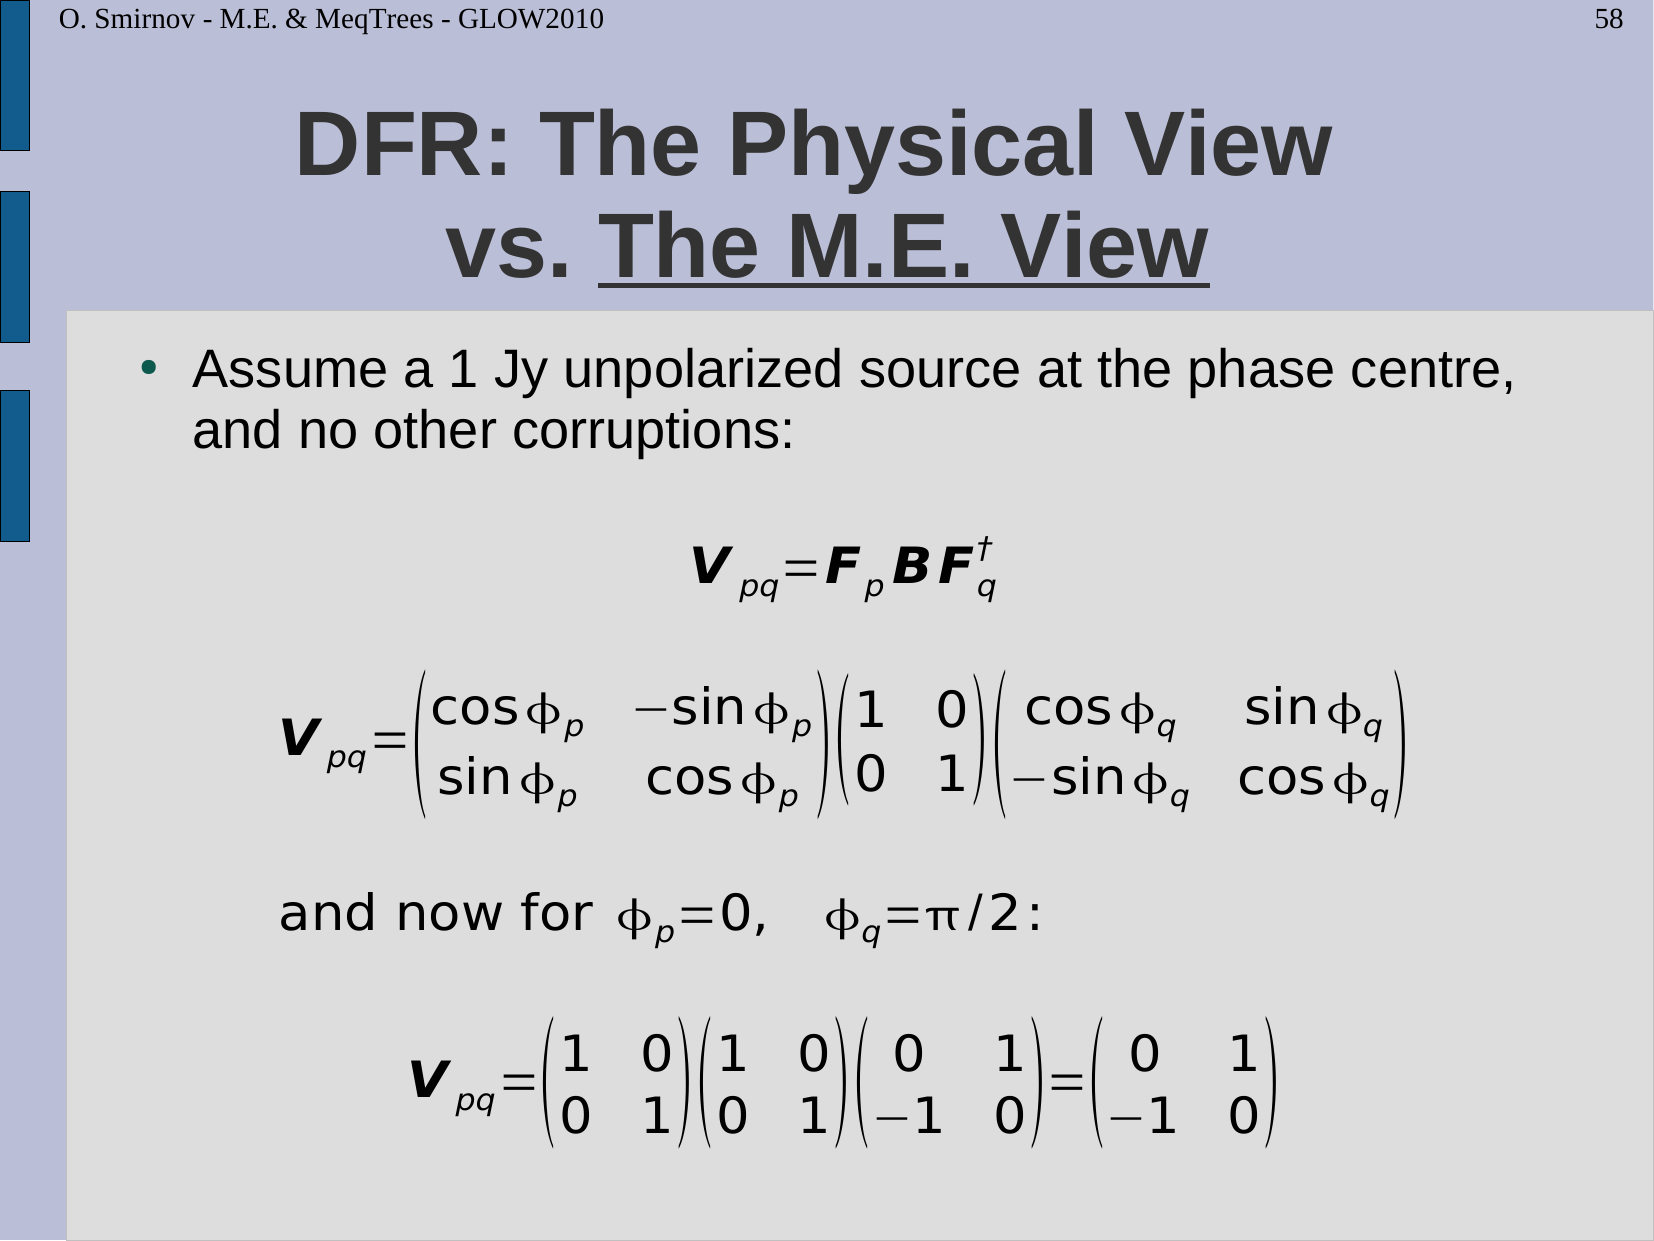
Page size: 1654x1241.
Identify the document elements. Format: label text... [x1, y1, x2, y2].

title DFR: The Physical View vs. The M.E. View [121, 91, 1534, 299]
chart [272, 530, 1417, 1152]
list Assume a 1 Jy unpolarized source at the phase centre, and no other corruptions: [121, 338, 1534, 1158]
